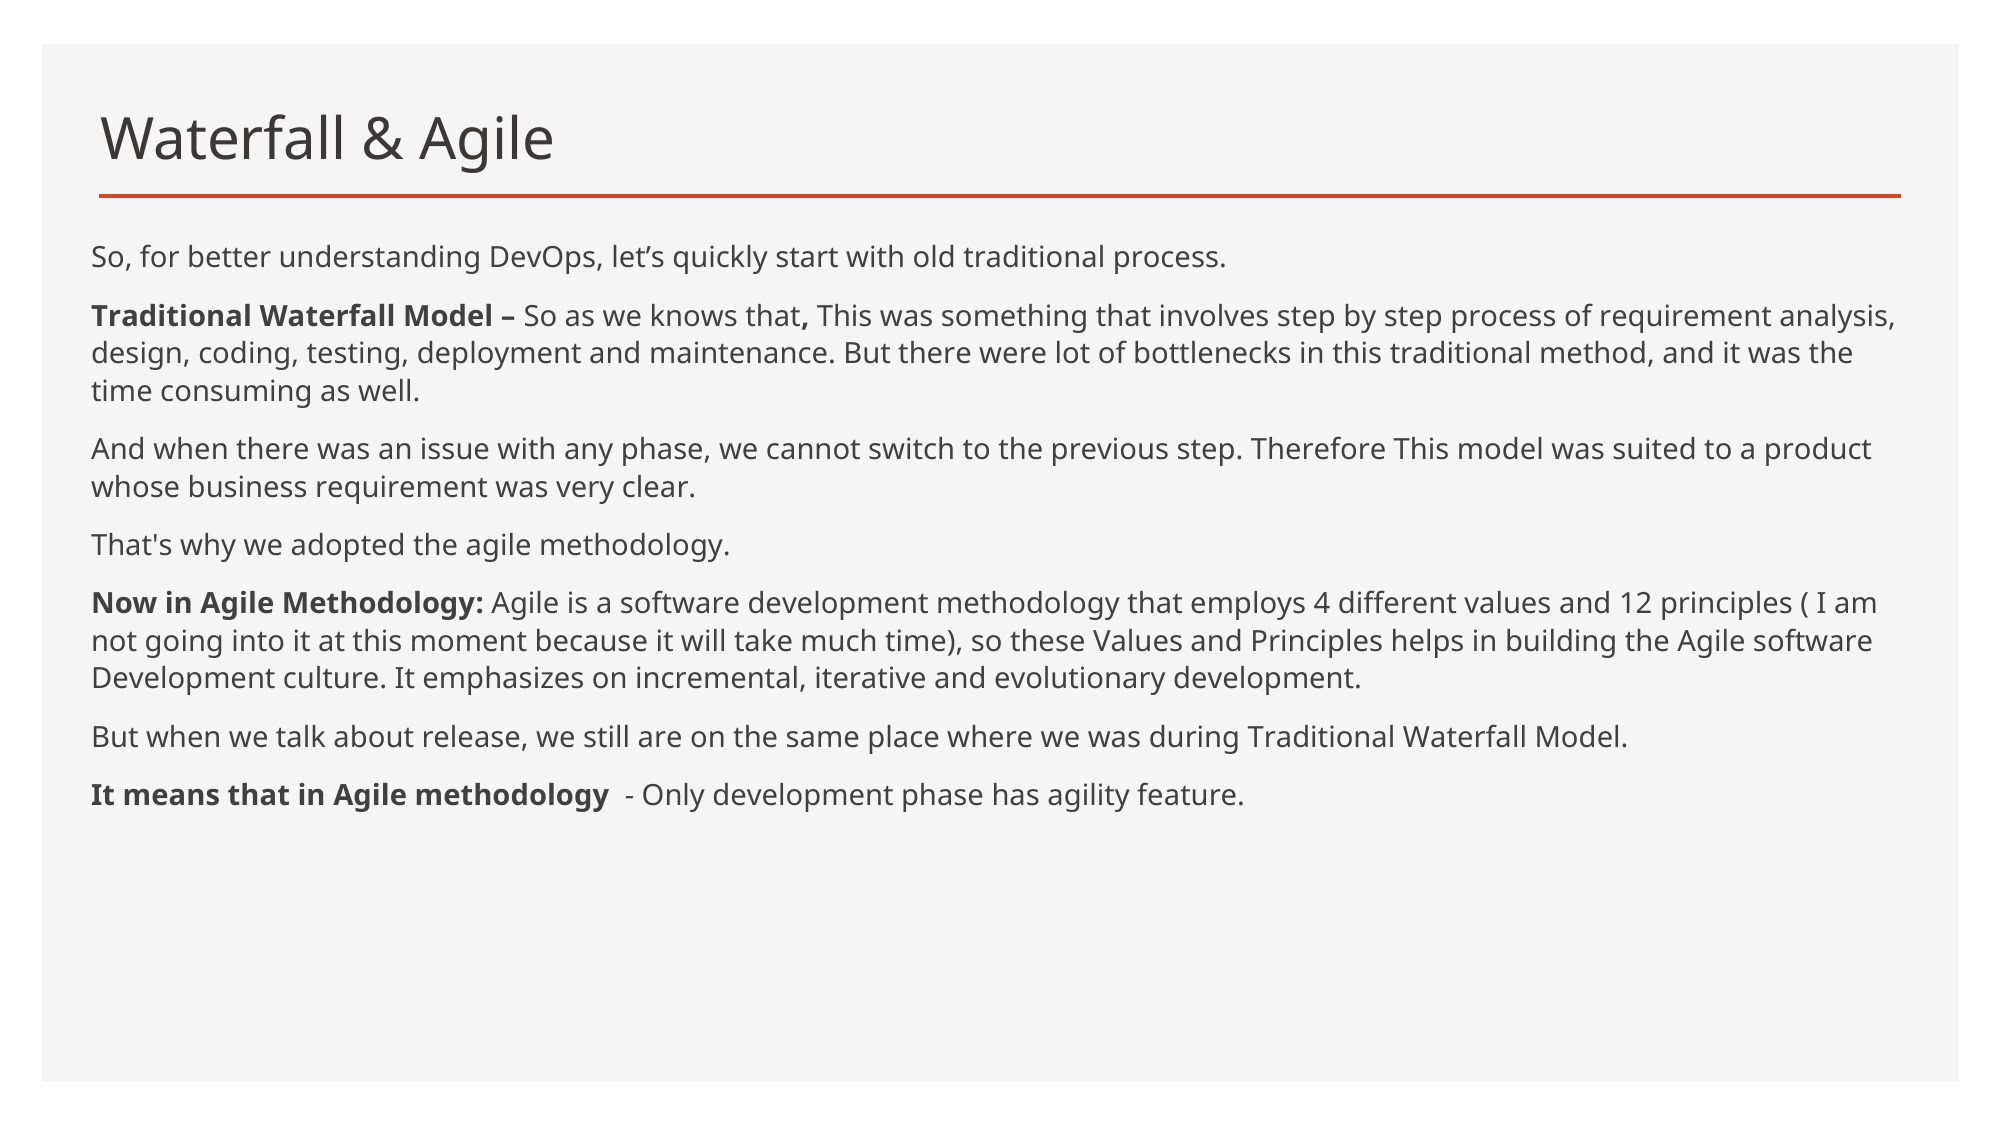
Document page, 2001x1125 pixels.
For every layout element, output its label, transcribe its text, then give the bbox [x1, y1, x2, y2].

title Waterfall & Agile [85, 73, 1214, 179]
text_box So, for better understanding DevOps, let’s quickly start with old traditional process. Traditional Waterfall Model – So as we knows that, This was something that involves step by step process of requirement analysis, design, coding, testing, deployment and maintenance. But there were lot of bottlenecks in this traditional method, and it was the time consuming as well. And when there was an issue with any phase, we cannot switch to the previous step. Therefore This model was suited to a product whose business requirement was very clear. That's why we adopted the agile methodology. Now in Agile Methodology: Agile is a software development methodology that employs 4 different values and 12 principles ( I am not going into it at this moment because it will take much time), so these Values and Principles helps in building the Agile software Development culture. It emphasizes on incremental, iterative and evolutionary development. But when we talk about release, we still are on the same place where we was during Traditional Waterfall Model. It means that in Agile methodology - Only development phase has agility feature. [76, 228, 1925, 1052]
